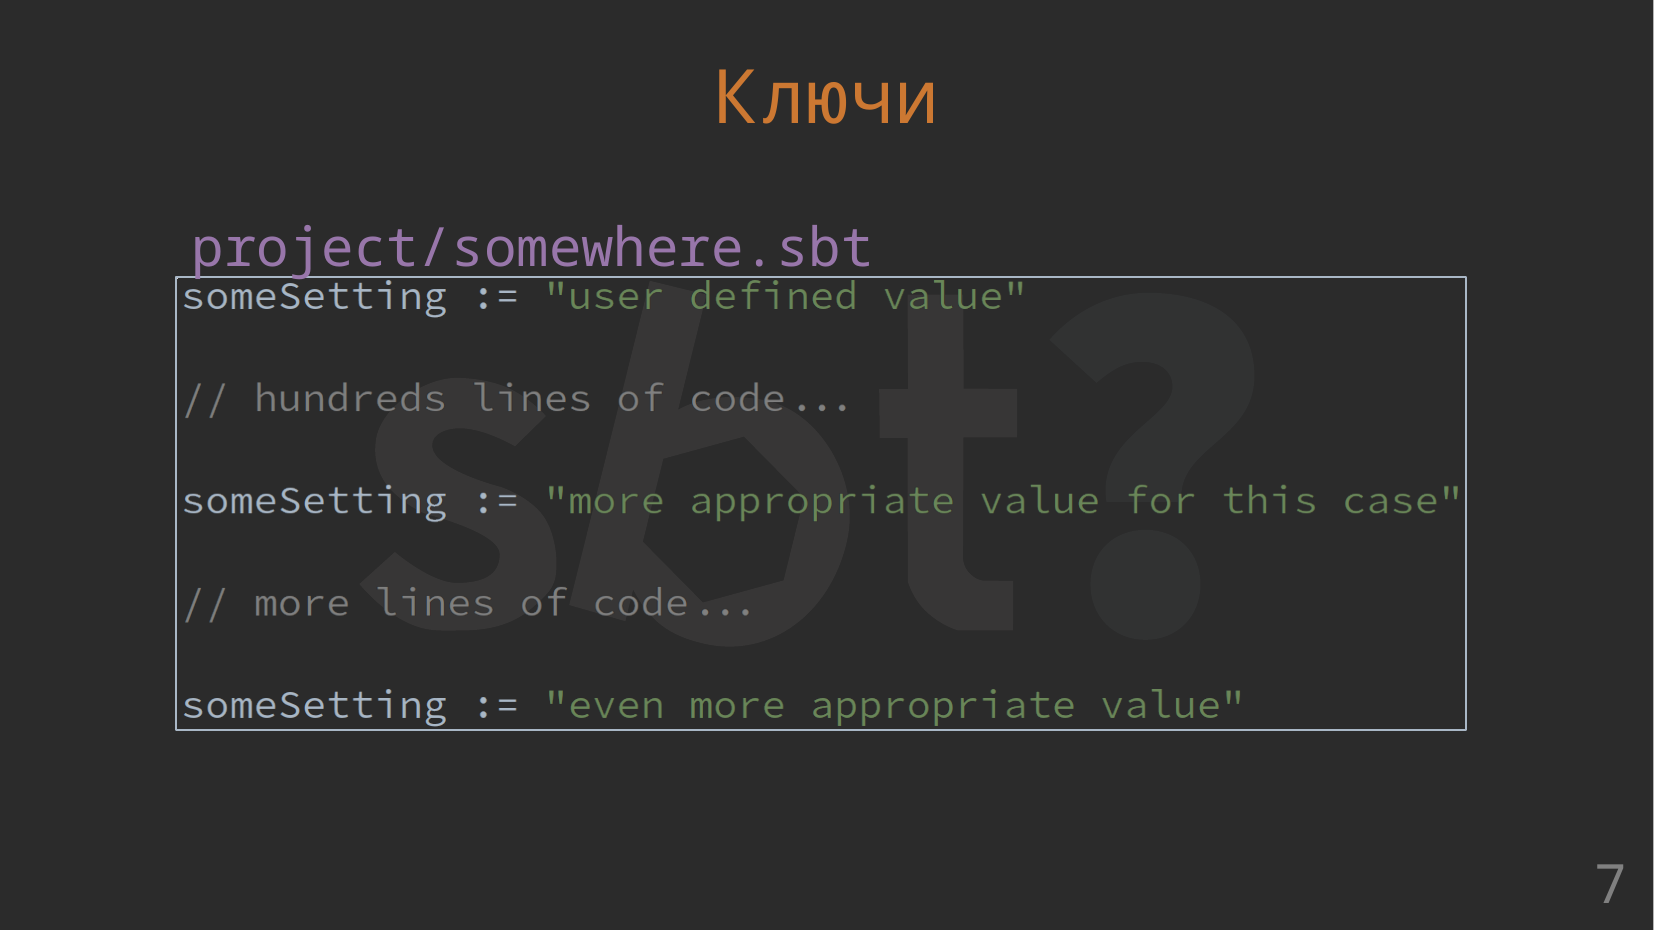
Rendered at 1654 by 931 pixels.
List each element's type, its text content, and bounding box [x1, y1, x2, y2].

text_box Ключи [295, 35, 1359, 181]
text_box 7 [1287, 838, 1642, 931]
picture [177, 312, 1465, 730]
text_box project/somewhere.sbt [177, 200, 1477, 312]
